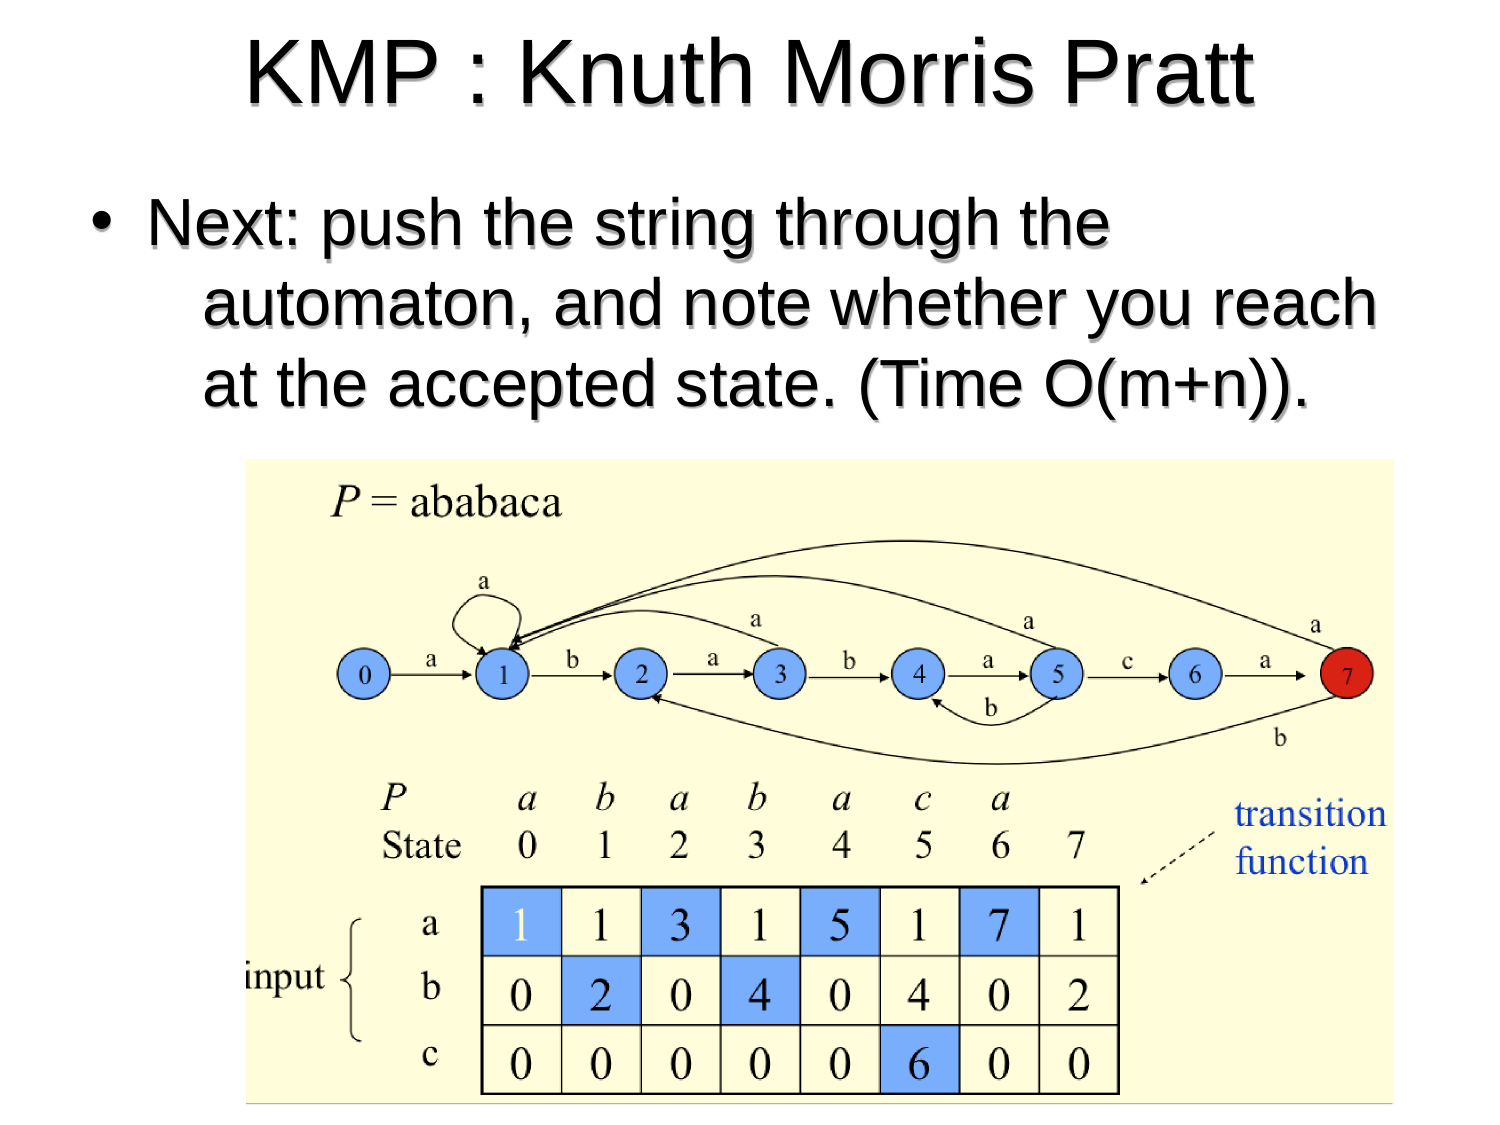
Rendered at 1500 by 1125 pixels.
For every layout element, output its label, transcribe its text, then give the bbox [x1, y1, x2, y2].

list Next: push the string through the automaton, and note whether you reach at the accepted state. (Time O(m+n)). [75, 171, 1426, 915]
title KMP : Knuth Morris Pratt [75, 0, 1426, 161]
picture [246, 459, 1394, 1103]
